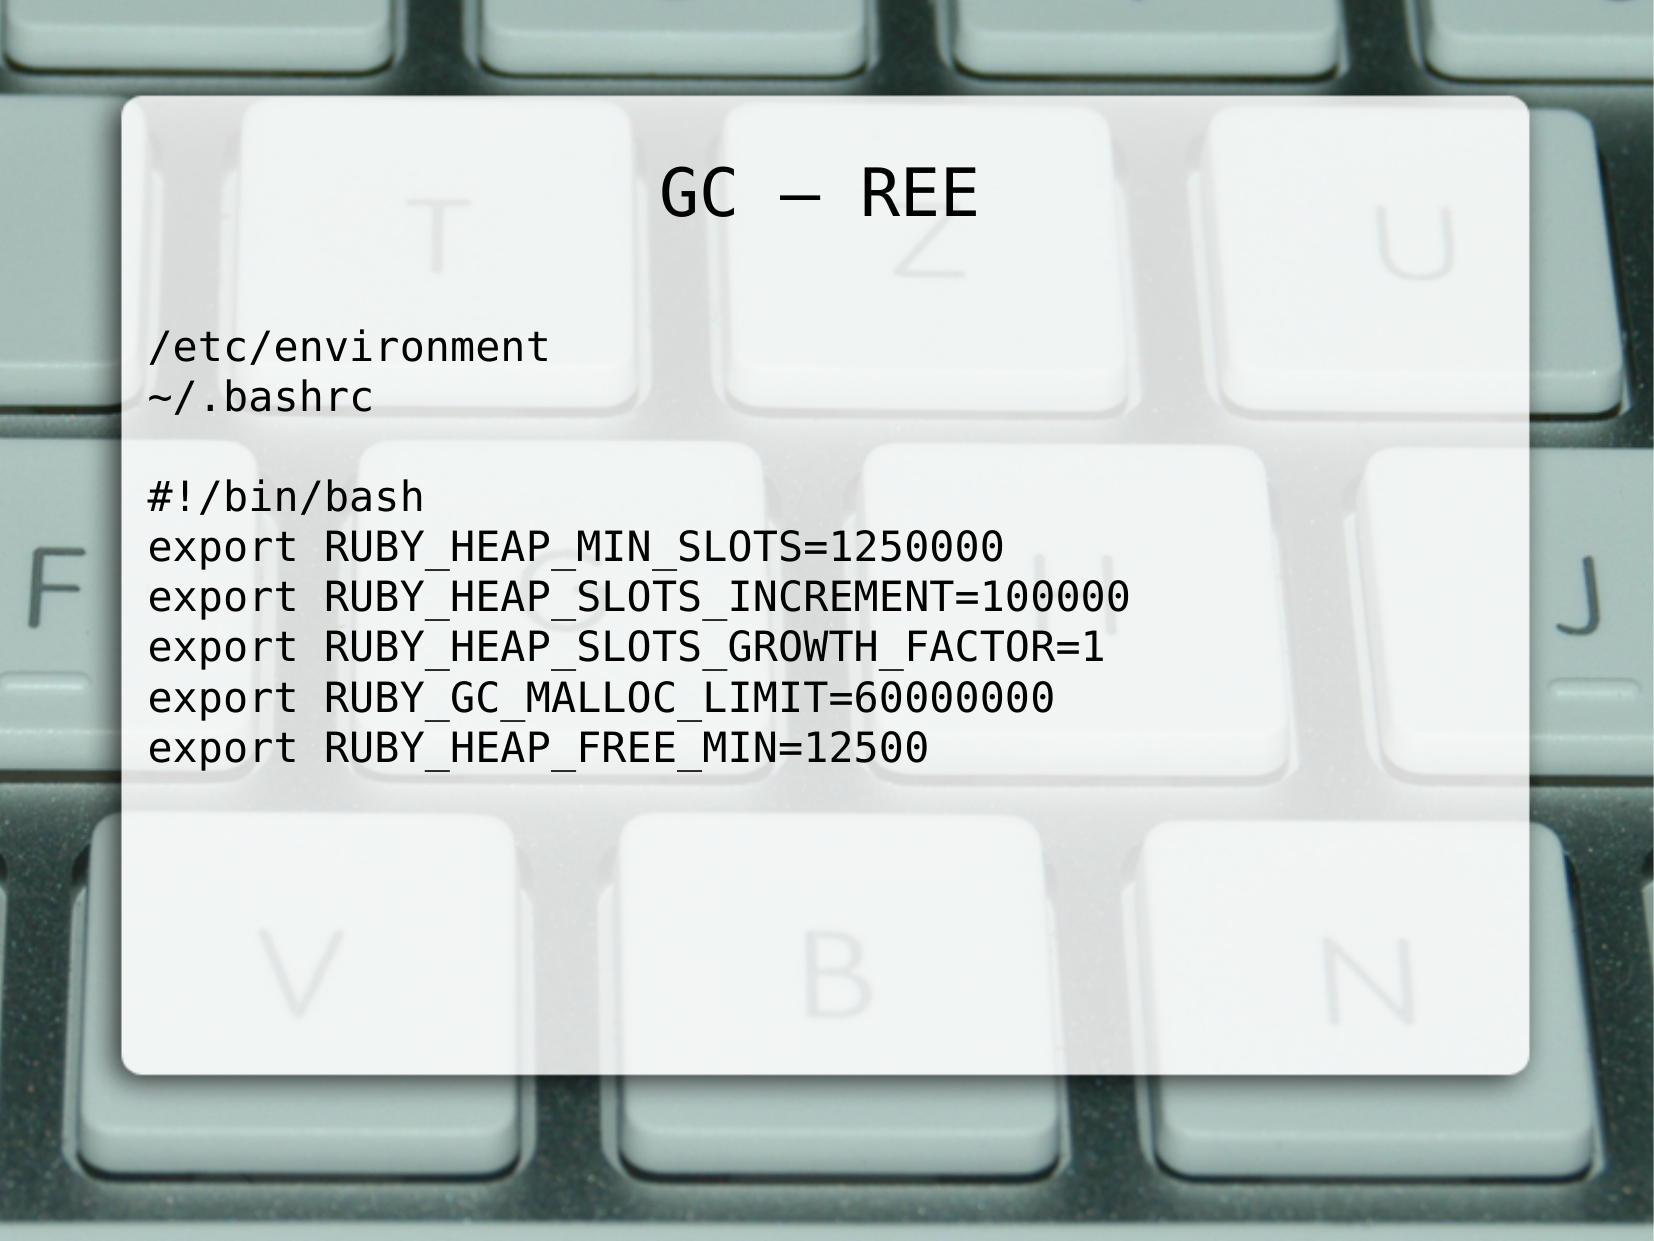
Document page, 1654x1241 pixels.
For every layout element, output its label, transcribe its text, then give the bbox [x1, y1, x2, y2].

title GC – REE [135, 117, 1506, 271]
picture [0, 0, 1654, 1241]
list /etc/environment ~/.bashrc #!/bin/bash export RUBY_HEAP_MIN_SLOTS=1250000 export RUBY_HEAP_SLOTS_INCREMENT=100000 export RUBY_HEAP_SLOTS_GROWTH_FACTOR=1 export RUBY_GC_MALLOC_LIMIT=60000000 export RUBY_HEAP_FREE_MIN=12500 [147, 315, 1506, 1066]
